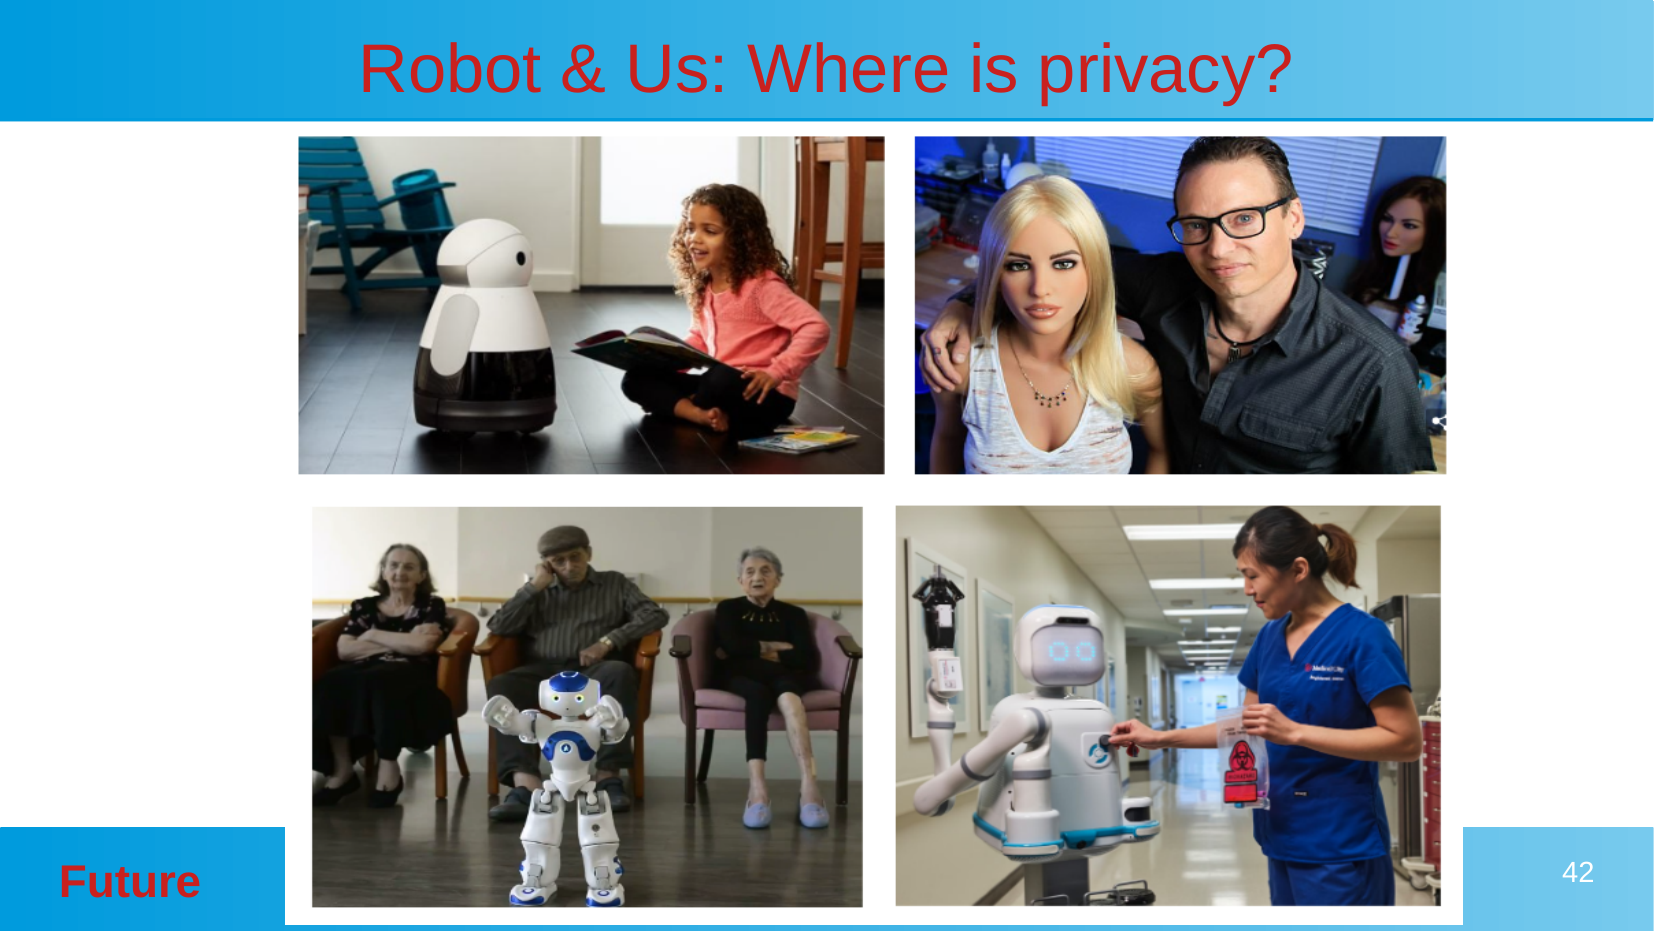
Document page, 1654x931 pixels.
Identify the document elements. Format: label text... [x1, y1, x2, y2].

picture [285, 124, 1463, 925]
title Robot & Us: Where is privacy? [59, 29, 1595, 108]
